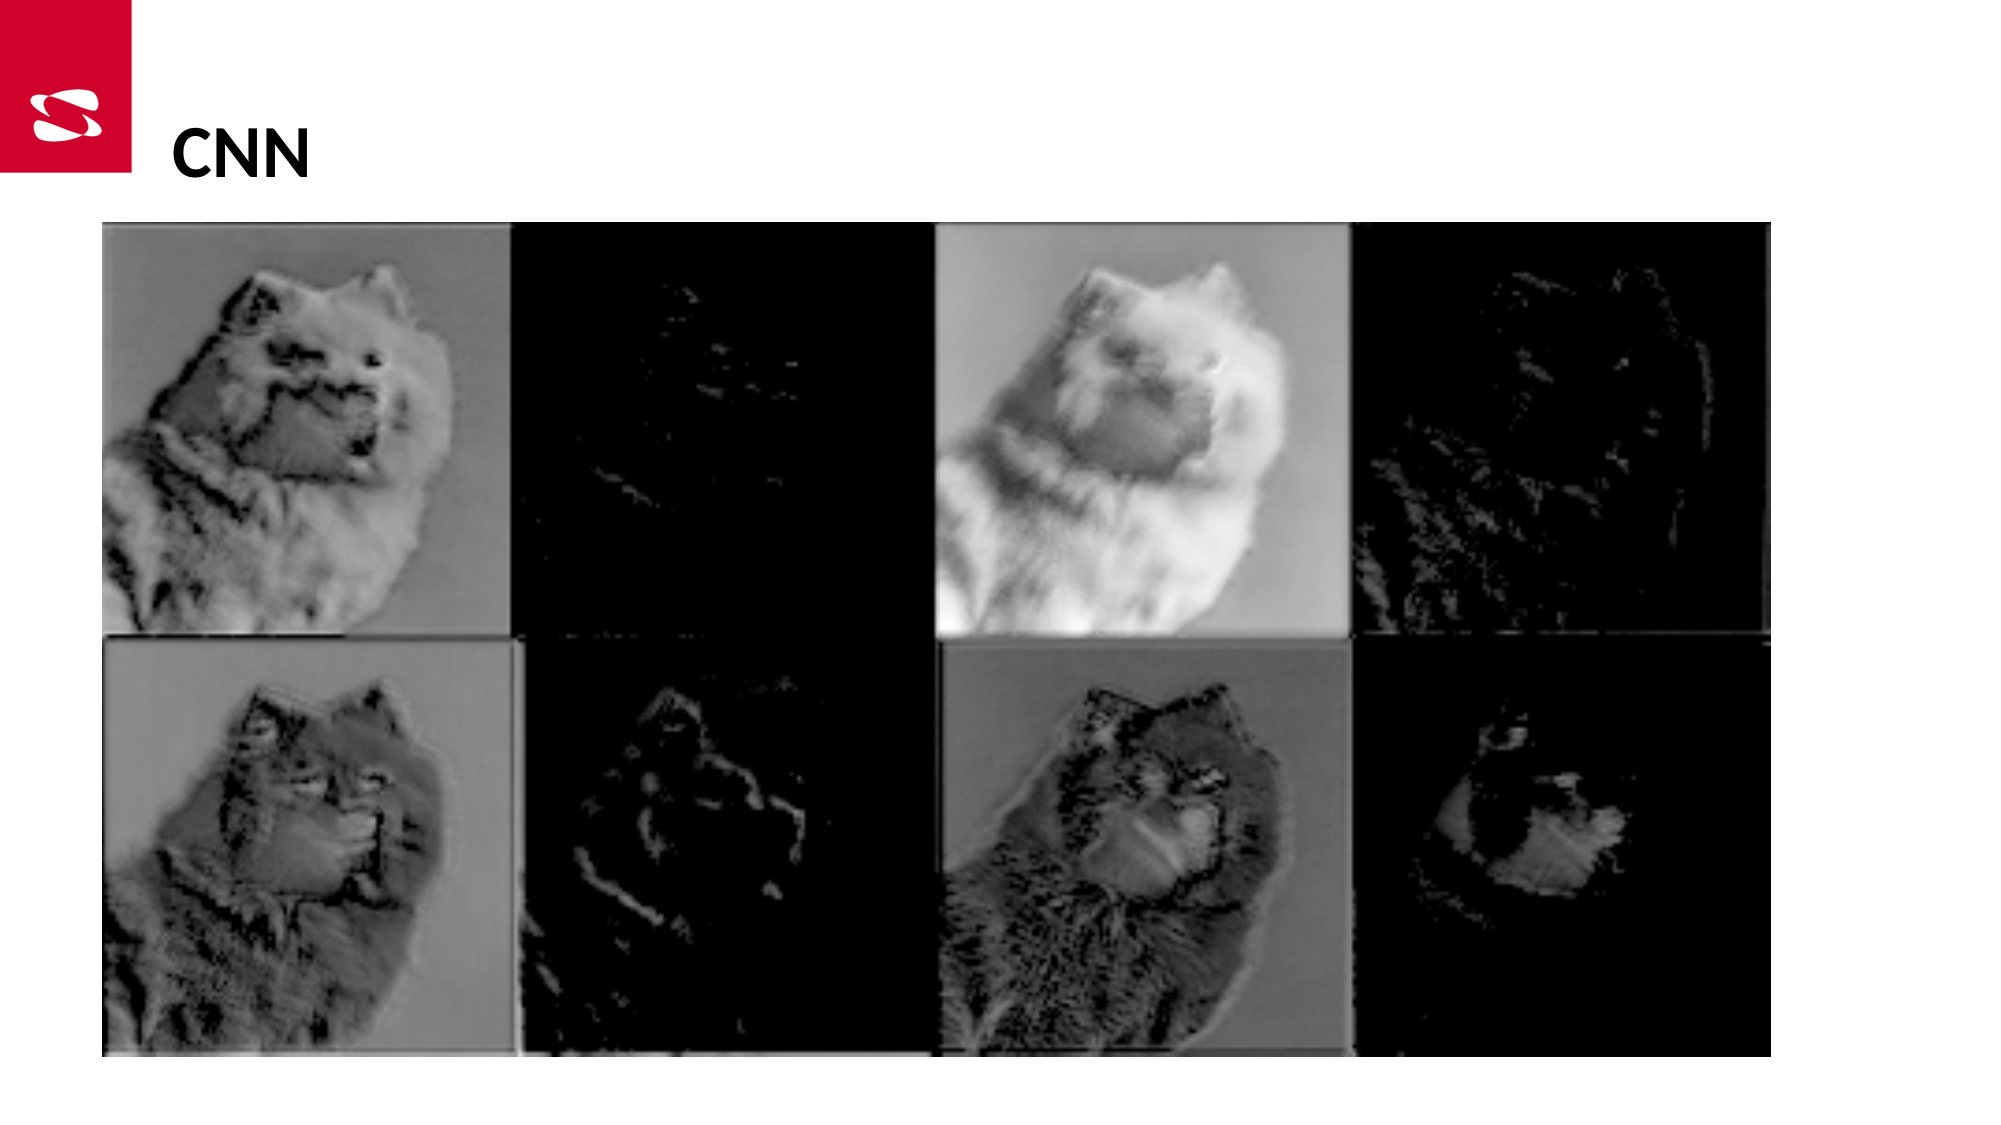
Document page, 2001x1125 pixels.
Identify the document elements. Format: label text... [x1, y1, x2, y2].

title CNN [157, 0, 1844, 200]
picture [102, 222, 1771, 1057]
picture [30, 89, 102, 142]
